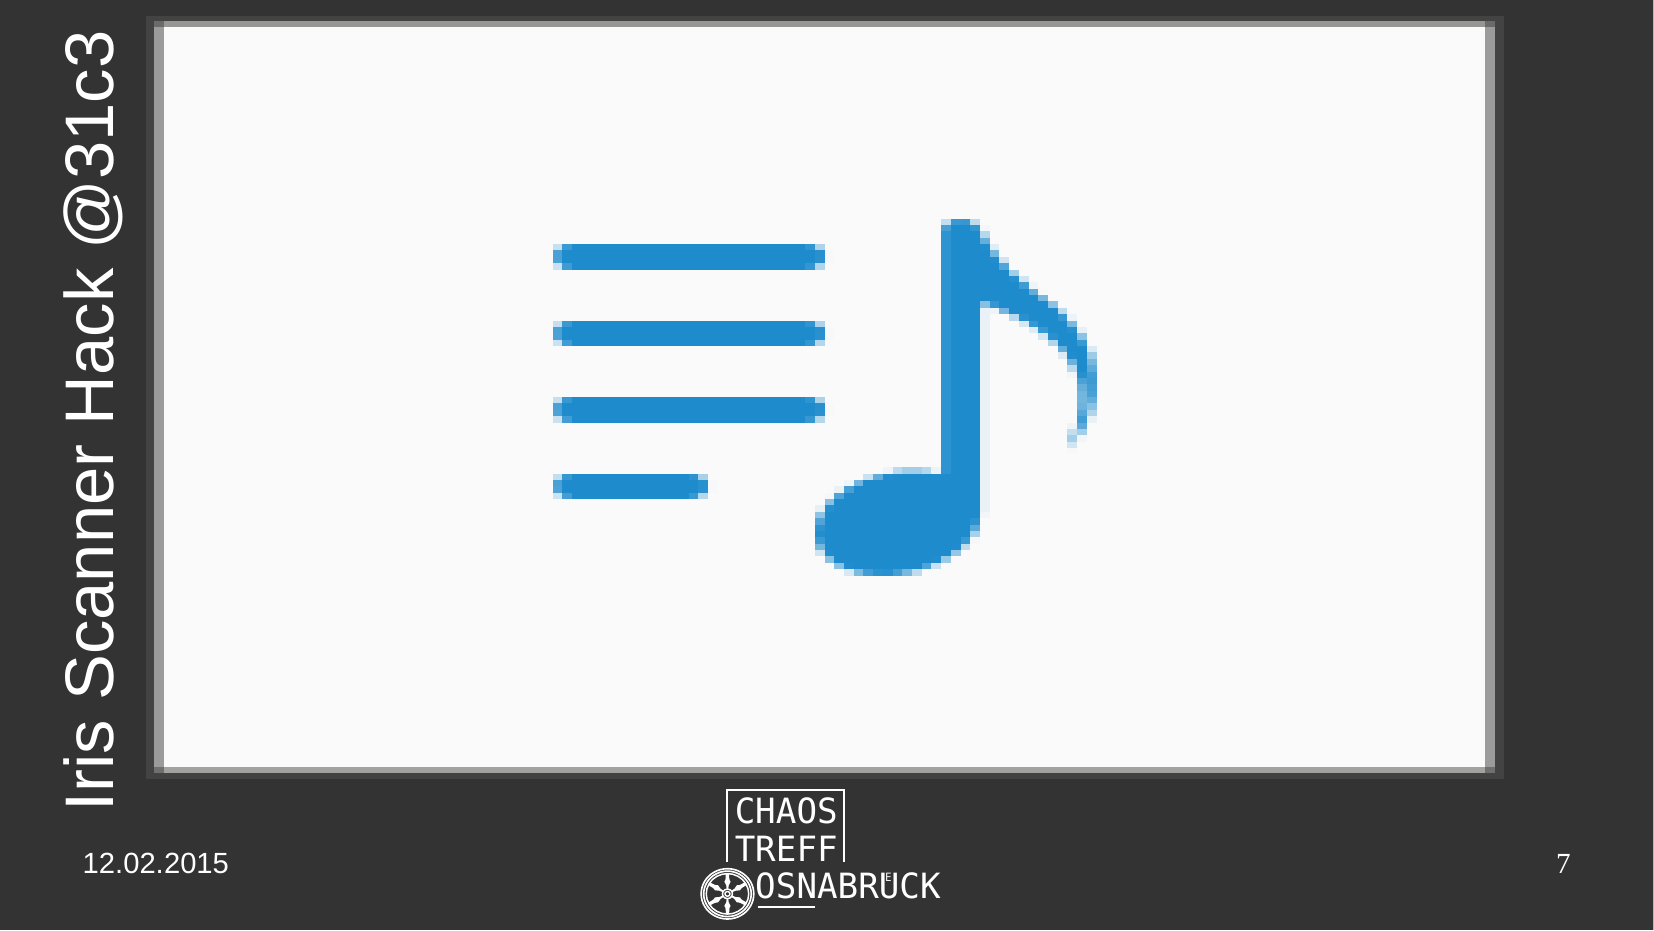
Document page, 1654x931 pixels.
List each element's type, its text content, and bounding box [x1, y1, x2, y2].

title Iris Scanner Hack @31c3 [10, 0, 167, 886]
text_box [167, 15, 1506, 781]
